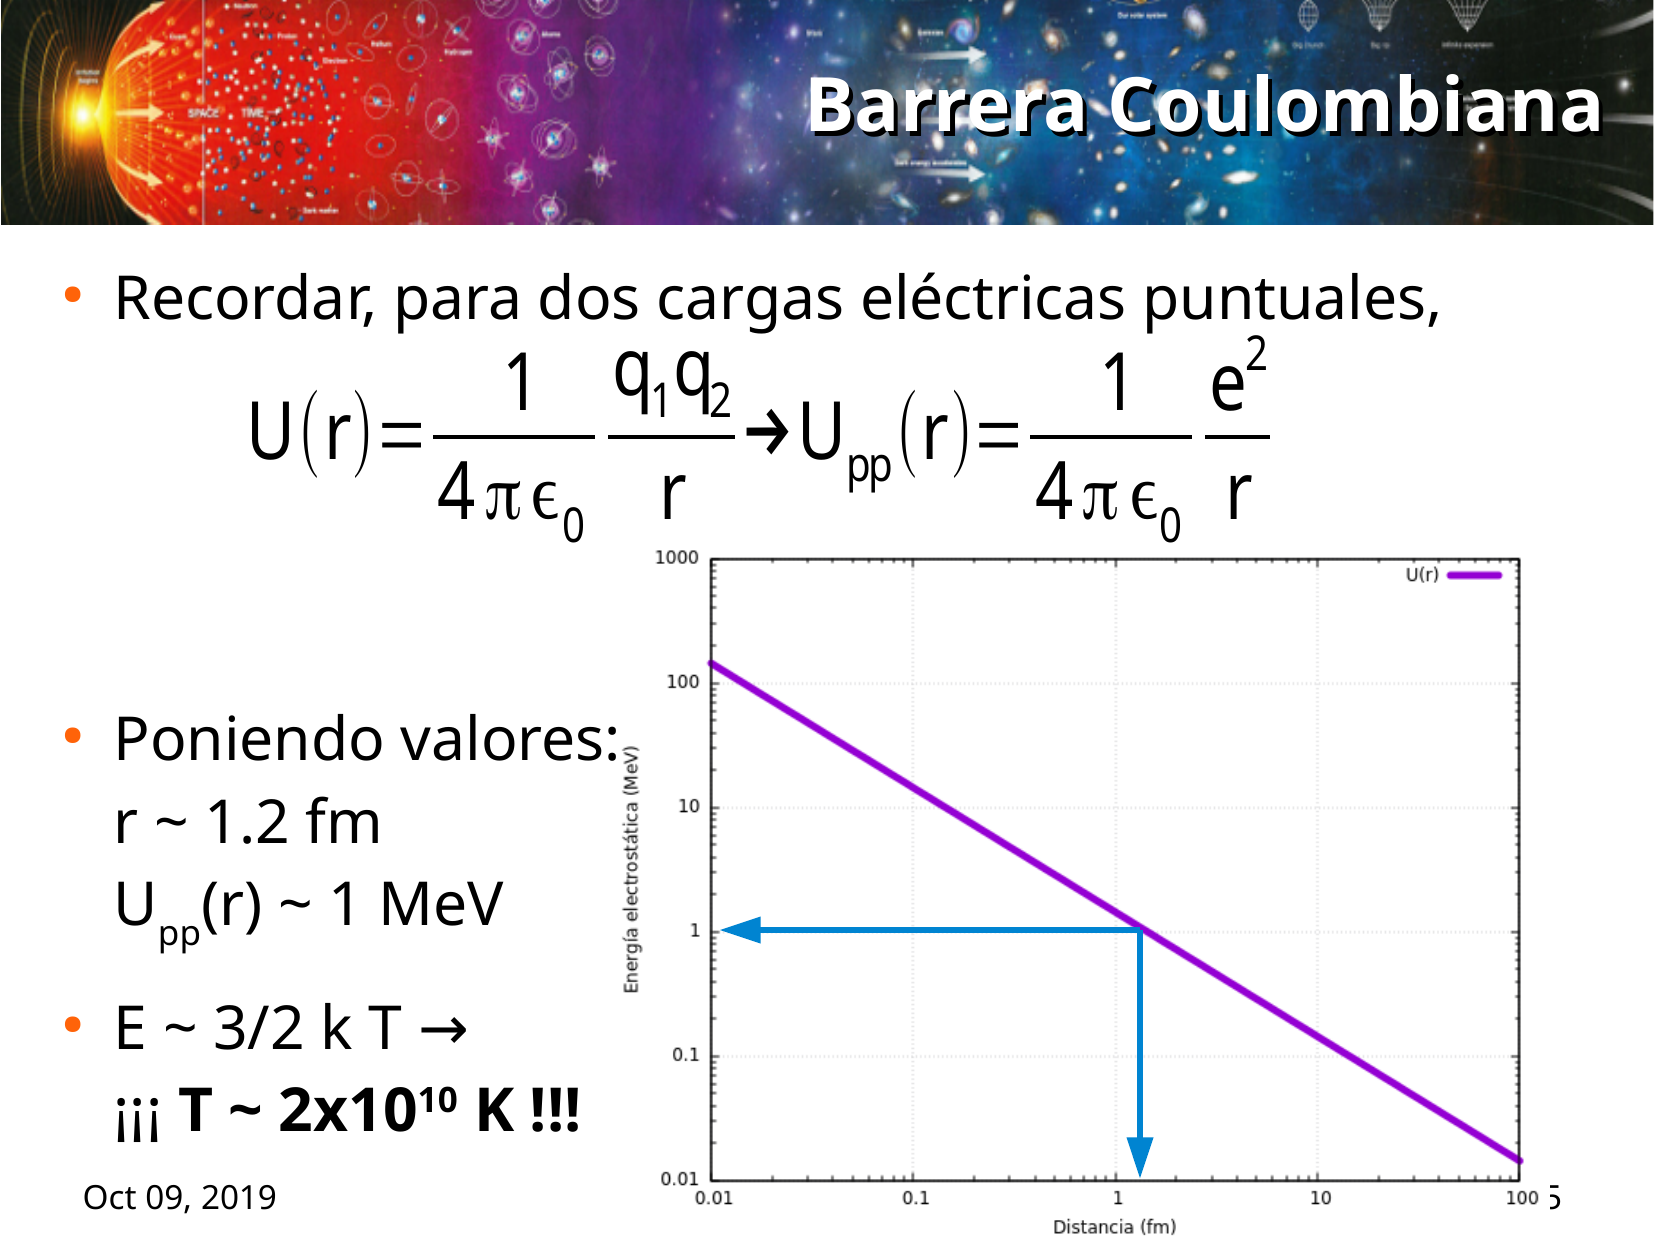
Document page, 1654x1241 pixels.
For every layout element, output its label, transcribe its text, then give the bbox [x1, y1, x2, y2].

picture [615, 1156, 1550, 1241]
list Recordar, para dos cargas eléctricas puntuales, Poniendo valores: r ~ 1.2 fm Upp(r) ~ 1 MeV E ~ 3/2 k T → ¡¡¡ T ~ 2x1010 K !!! [45, 255, 1606, 1156]
picture [1, 0, 1654, 225]
title Barrera Coulombiana [45, 15, 1606, 191]
chart [240, 318, 1280, 556]
